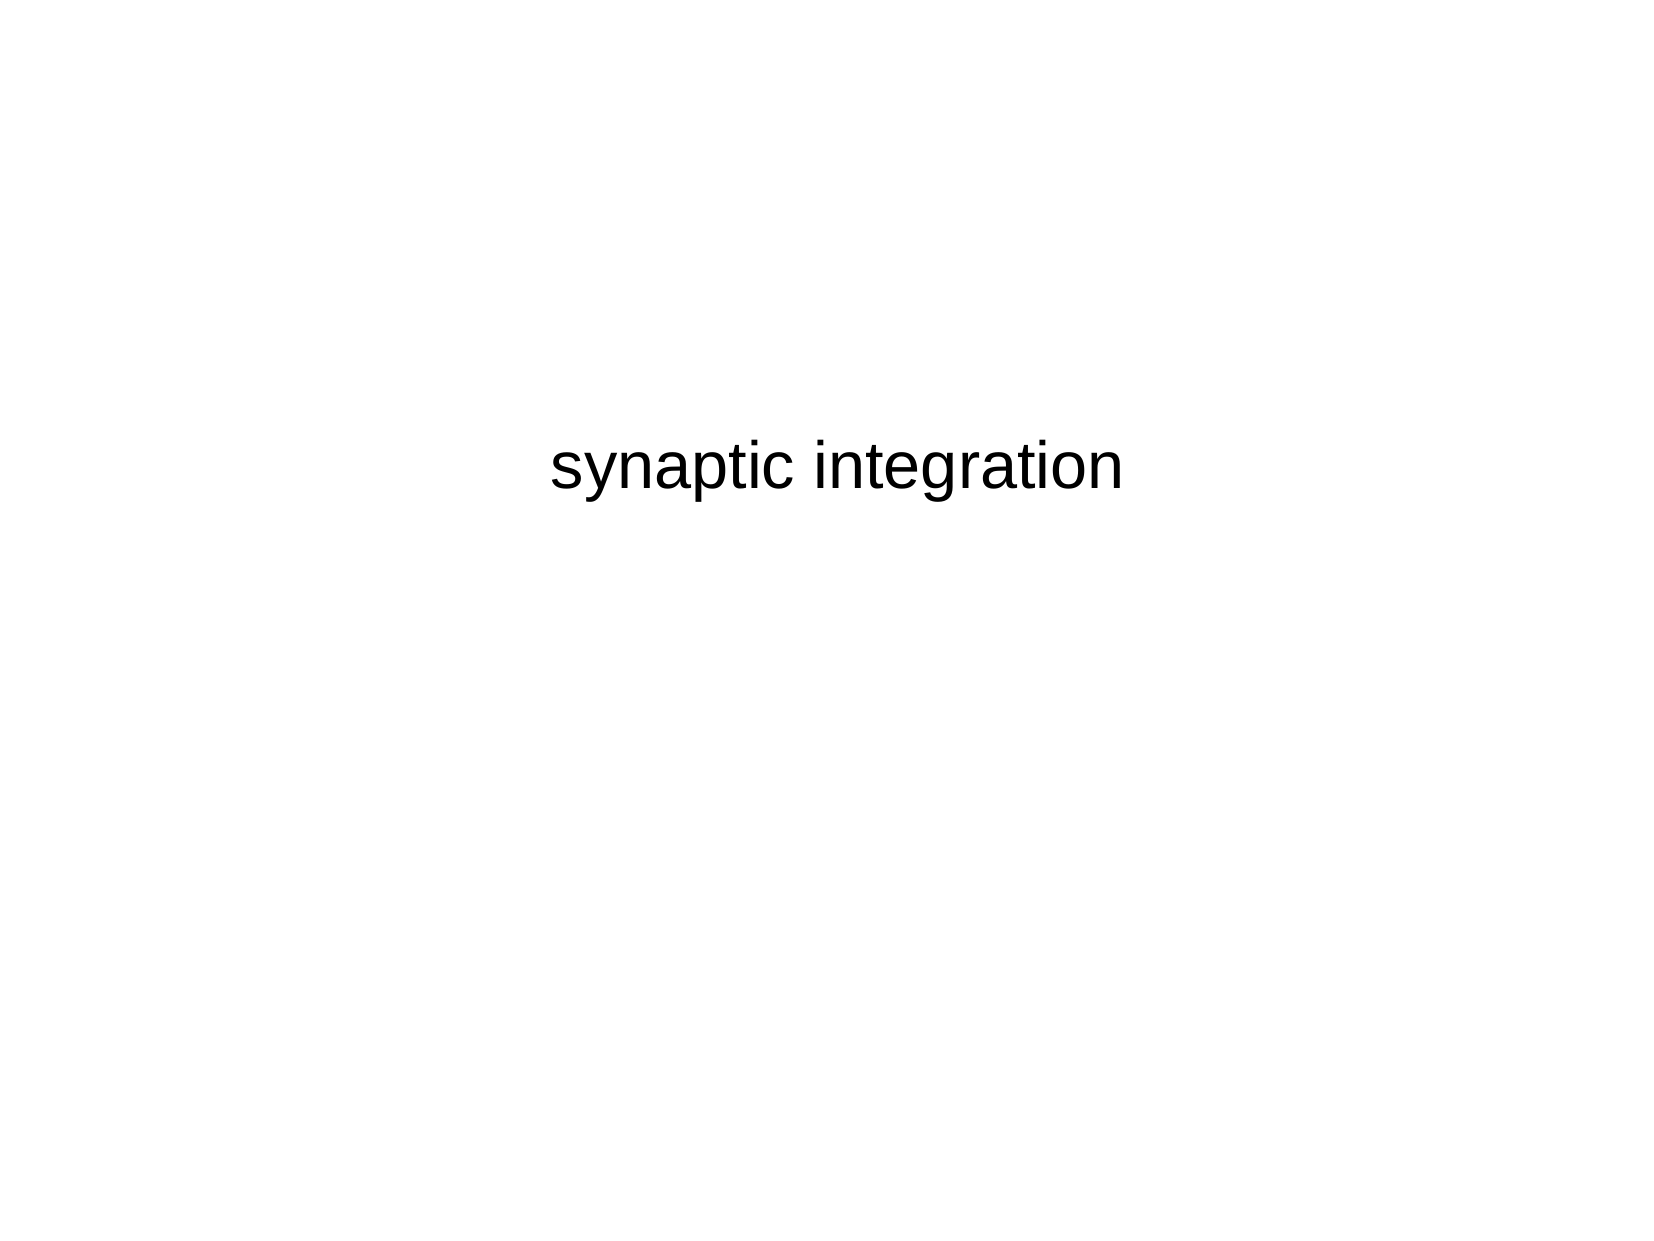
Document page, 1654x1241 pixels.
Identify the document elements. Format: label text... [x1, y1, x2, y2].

subtitle synaptic integration [22, 19, 1654, 1166]
